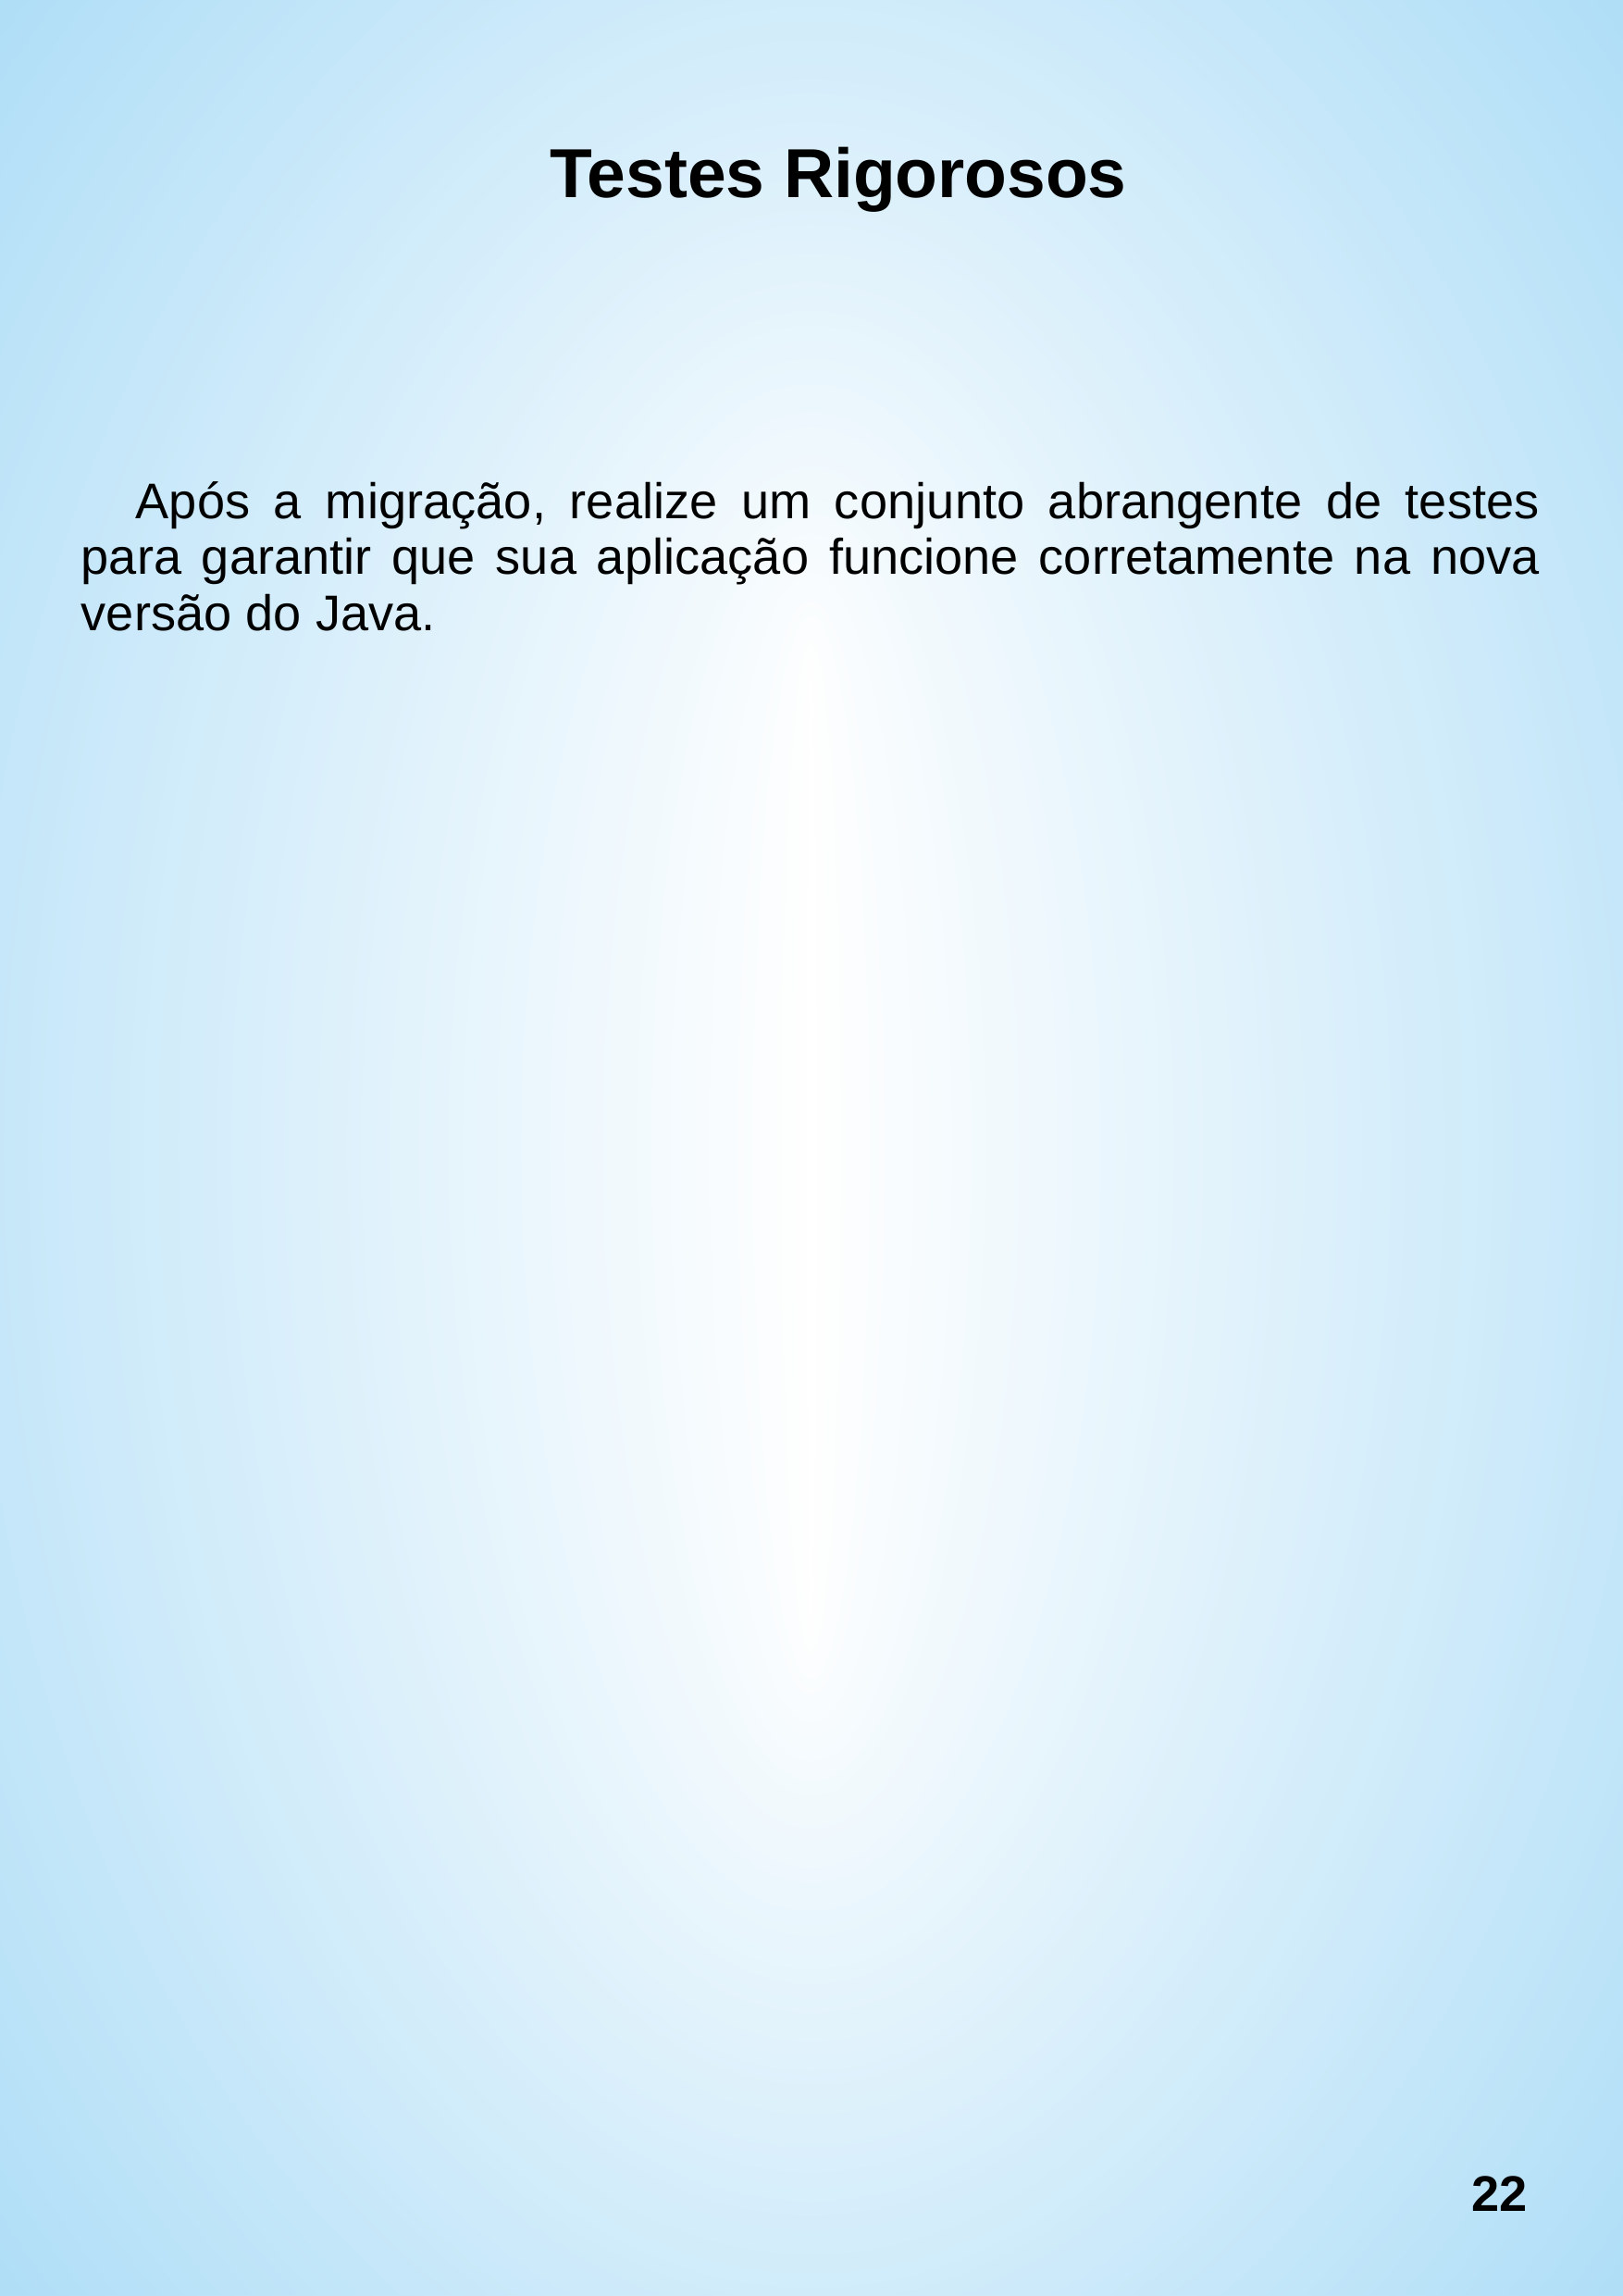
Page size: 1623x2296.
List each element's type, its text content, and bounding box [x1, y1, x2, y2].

title Testes Rigorosos [81, 91, 1542, 255]
list Após a migração, realize um conjunto abrangente de testes para garantir que sua aplicação funcione corretamente na nova versão do Java. [81, 255, 1542, 2051]
